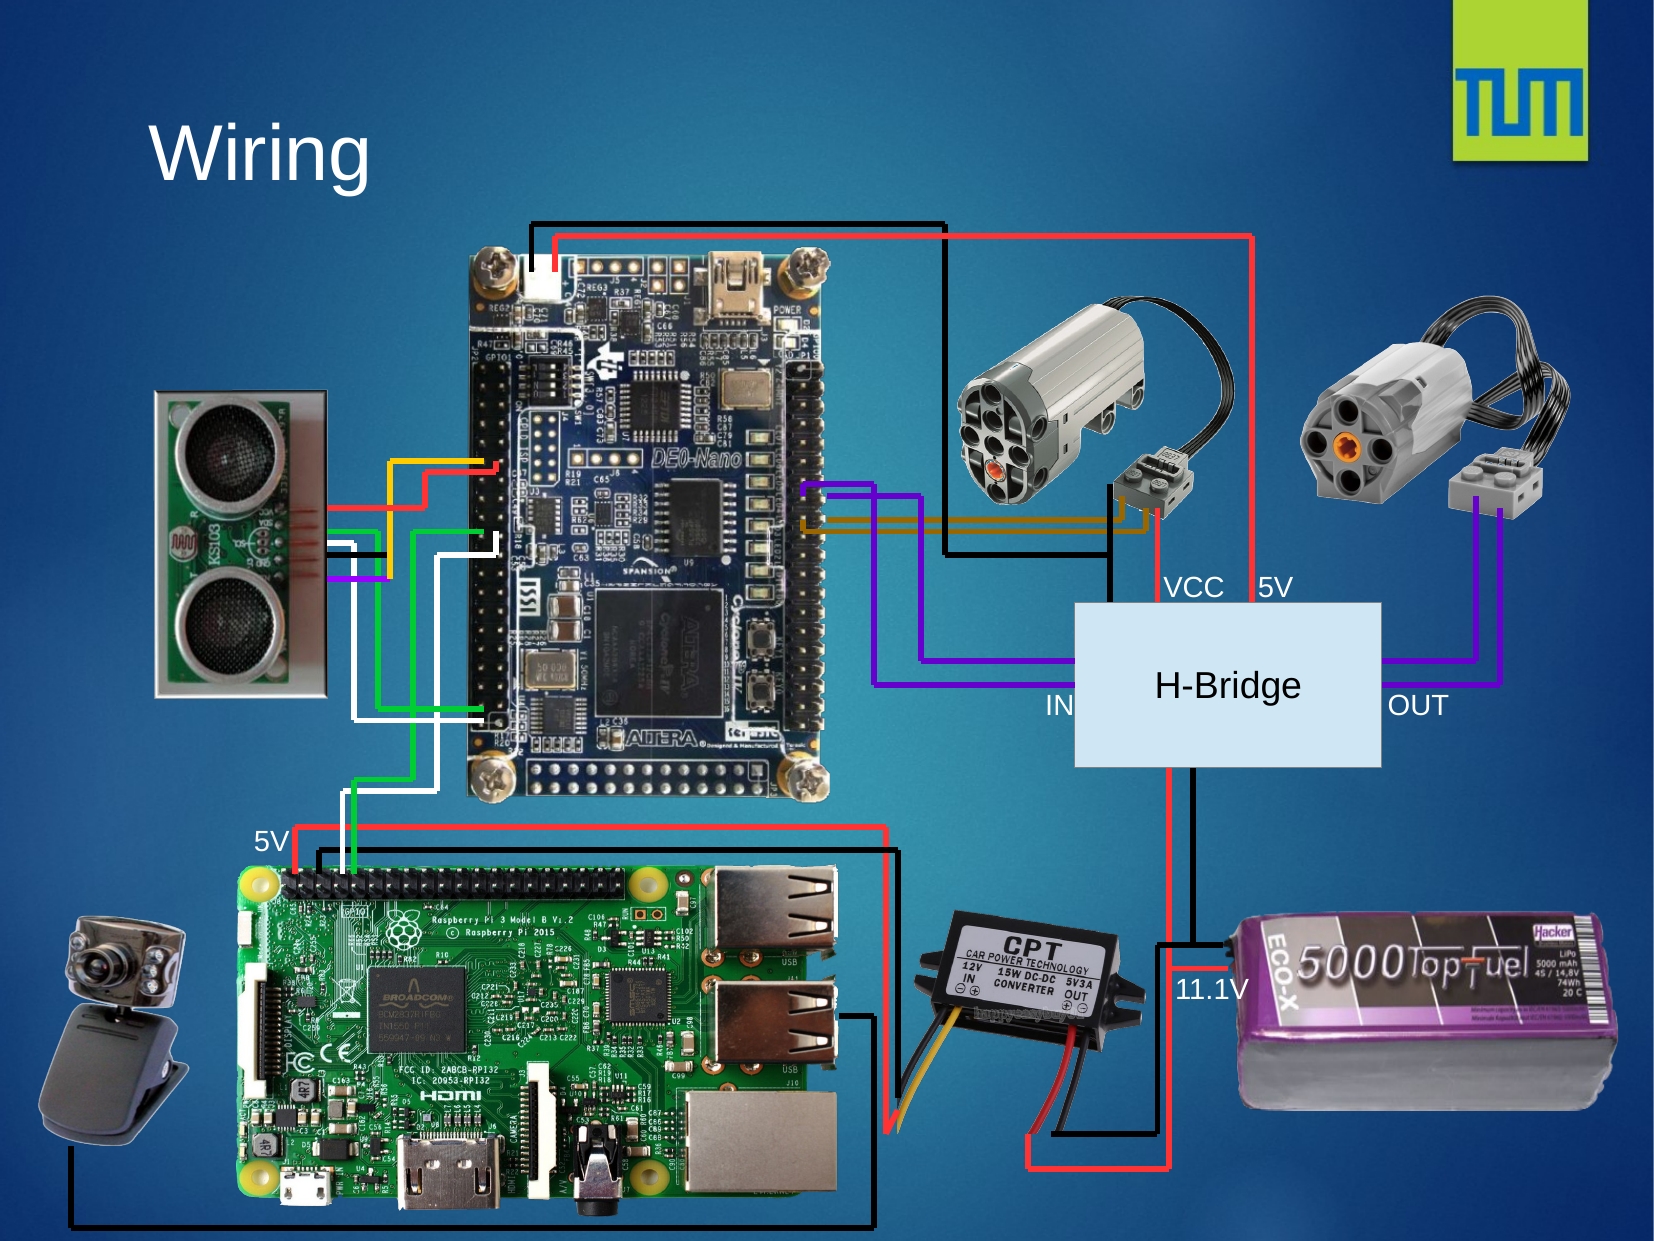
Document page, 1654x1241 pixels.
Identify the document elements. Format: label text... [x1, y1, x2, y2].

text_box OUT [1370, 678, 1501, 733]
text_box IN [1027, 678, 1158, 733]
picture [0, 0, 1654, 1241]
text_box 11.1V [1157, 962, 1288, 1016]
text_box H-Bridge [1074, 602, 1382, 768]
text_box 5V [236, 814, 367, 869]
text_box 5V [1240, 560, 1371, 615]
text_box VCC [1145, 560, 1240, 615]
